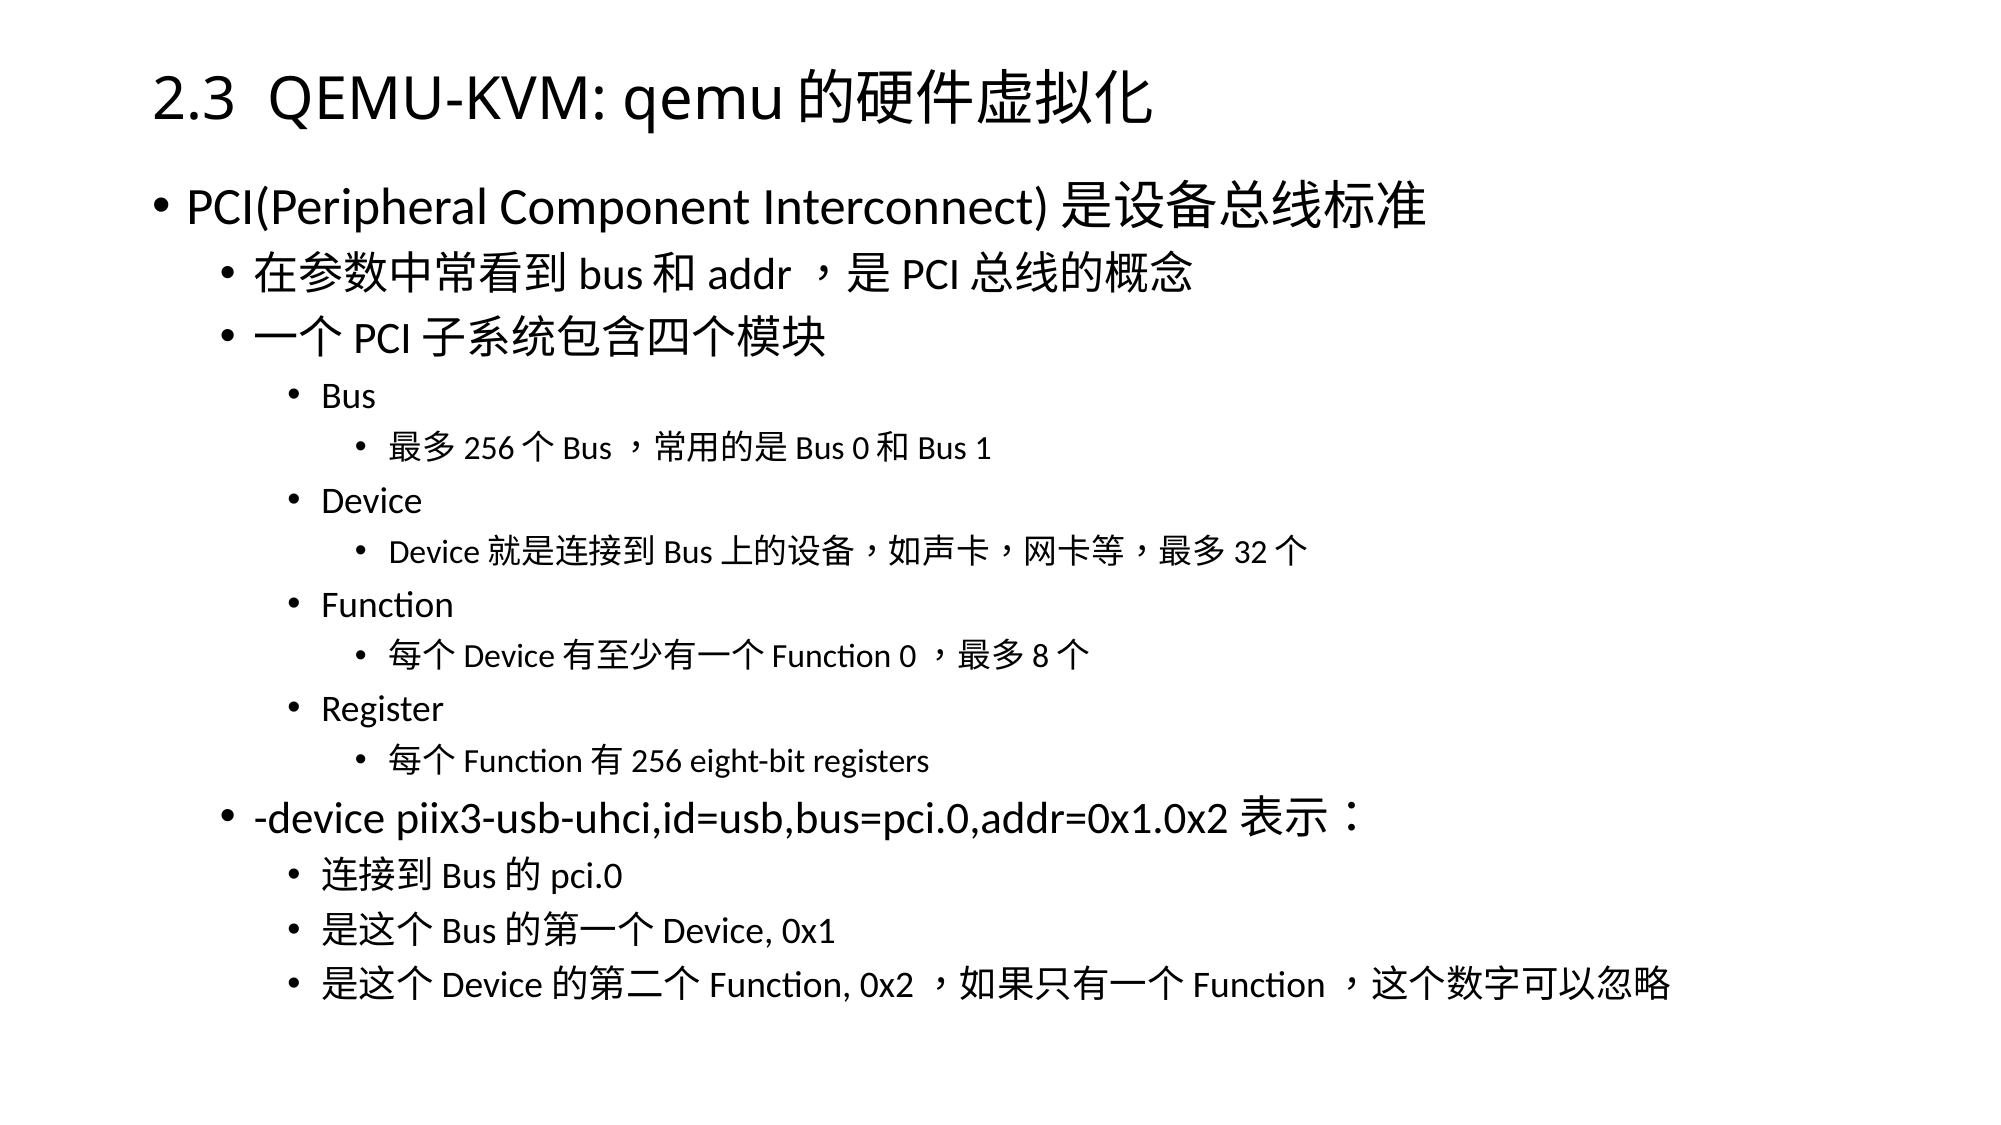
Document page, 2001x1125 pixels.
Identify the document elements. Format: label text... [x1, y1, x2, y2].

title 2.3 QEMU-KVM: qemu的硬件虚拟化 [137, 59, 1863, 140]
list PCI(Peripheral Component Interconnect)是设备总线标准 在参数中常看到bus和addr，是PCI总线的概念 一个PCI子系统包含四个模块 Bus 最多256个Bus，常用的是Bus 0和Bus 1 Device Device就是连接到Bus上的设备，如声卡，网卡等，最多32个 Function 每个Device有至少有一个Function 0，最多8个 Register 每个Function有256 eight-bit registers -device piix3-usb-uhci,id=usb,bus=pci.0,addr=0x1.0x2表示： 连接到Bus的pci.0 是这个Bus的第一个Device, 0x1 是这个Device的第二个Function, 0x2，如果只有一个Function，这个数字可以忽略 [137, 171, 1863, 1014]
